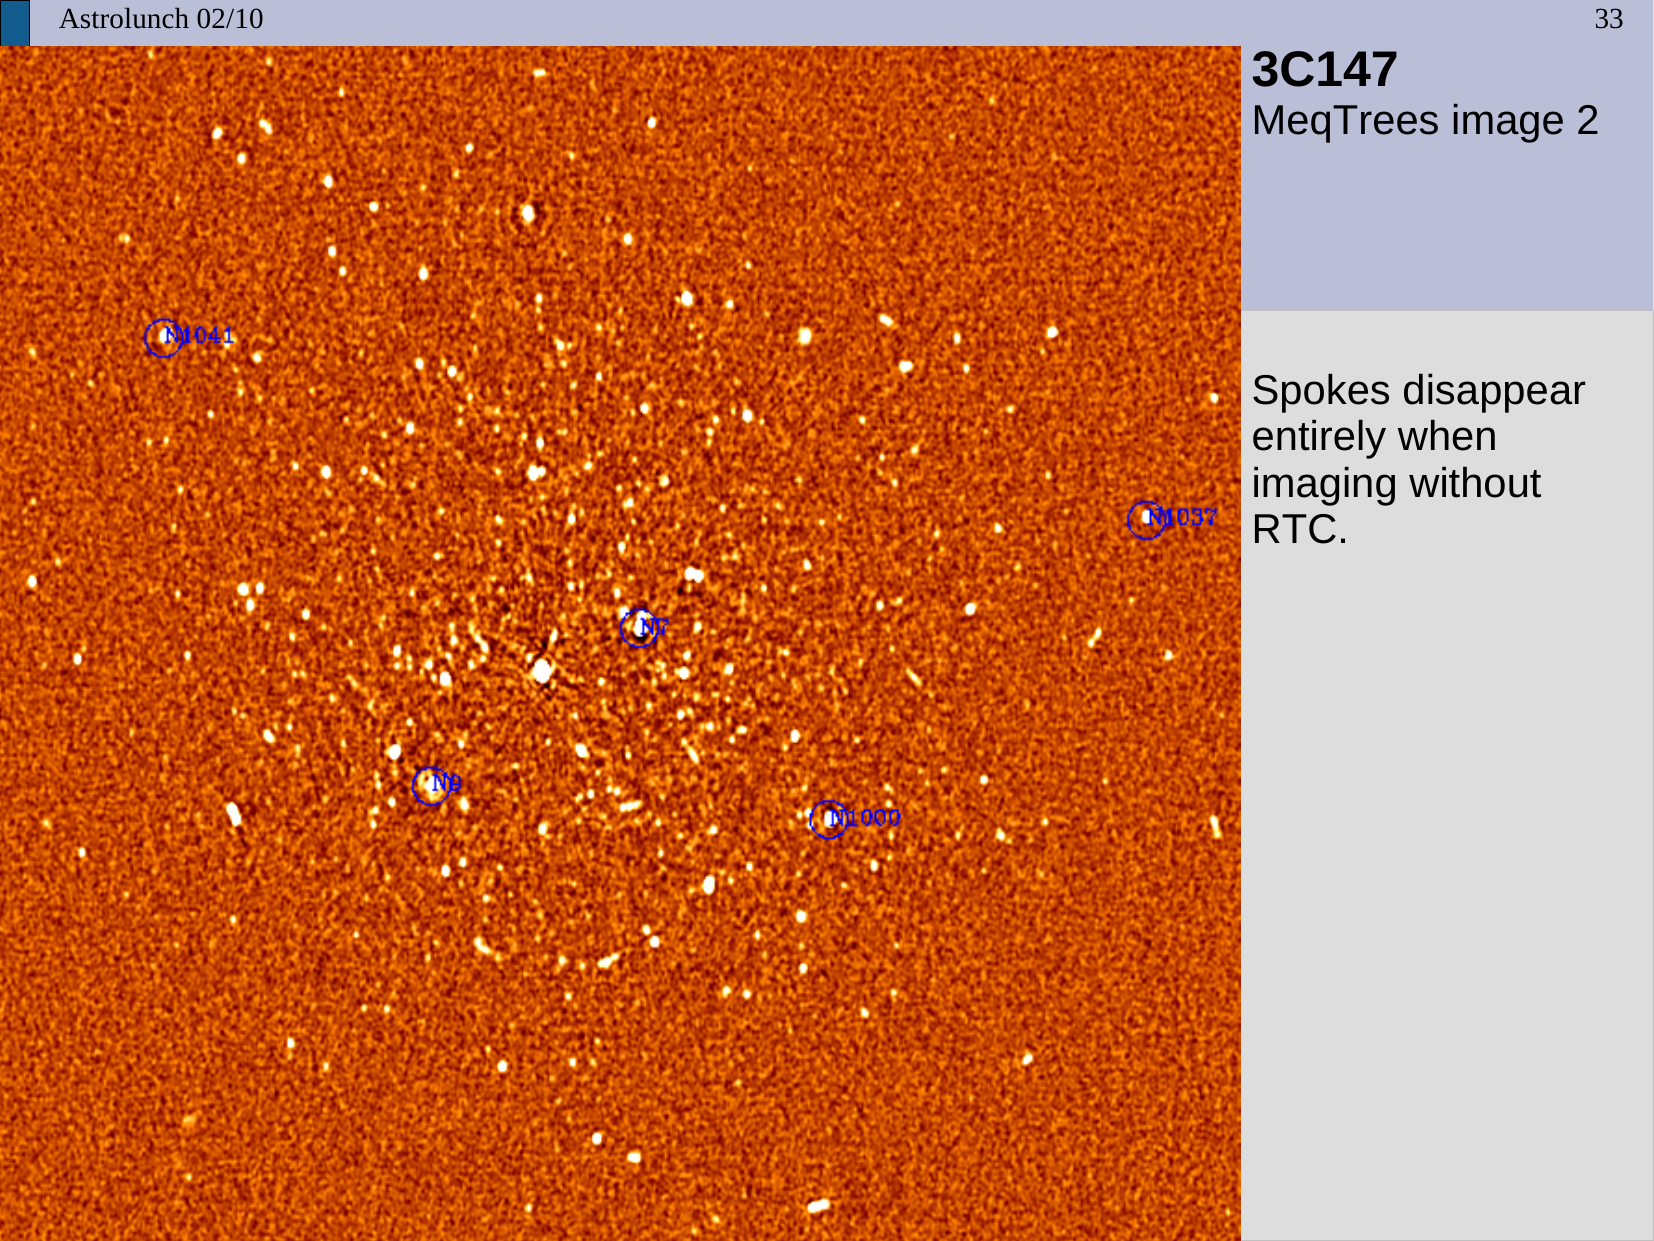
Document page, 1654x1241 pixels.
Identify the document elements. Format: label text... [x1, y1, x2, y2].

list 3C147 MeqTrees image 2 Spokes disappear entirely when imaging without RTC. [1251, 41, 1645, 1111]
picture [0, 46, 1241, 1241]
